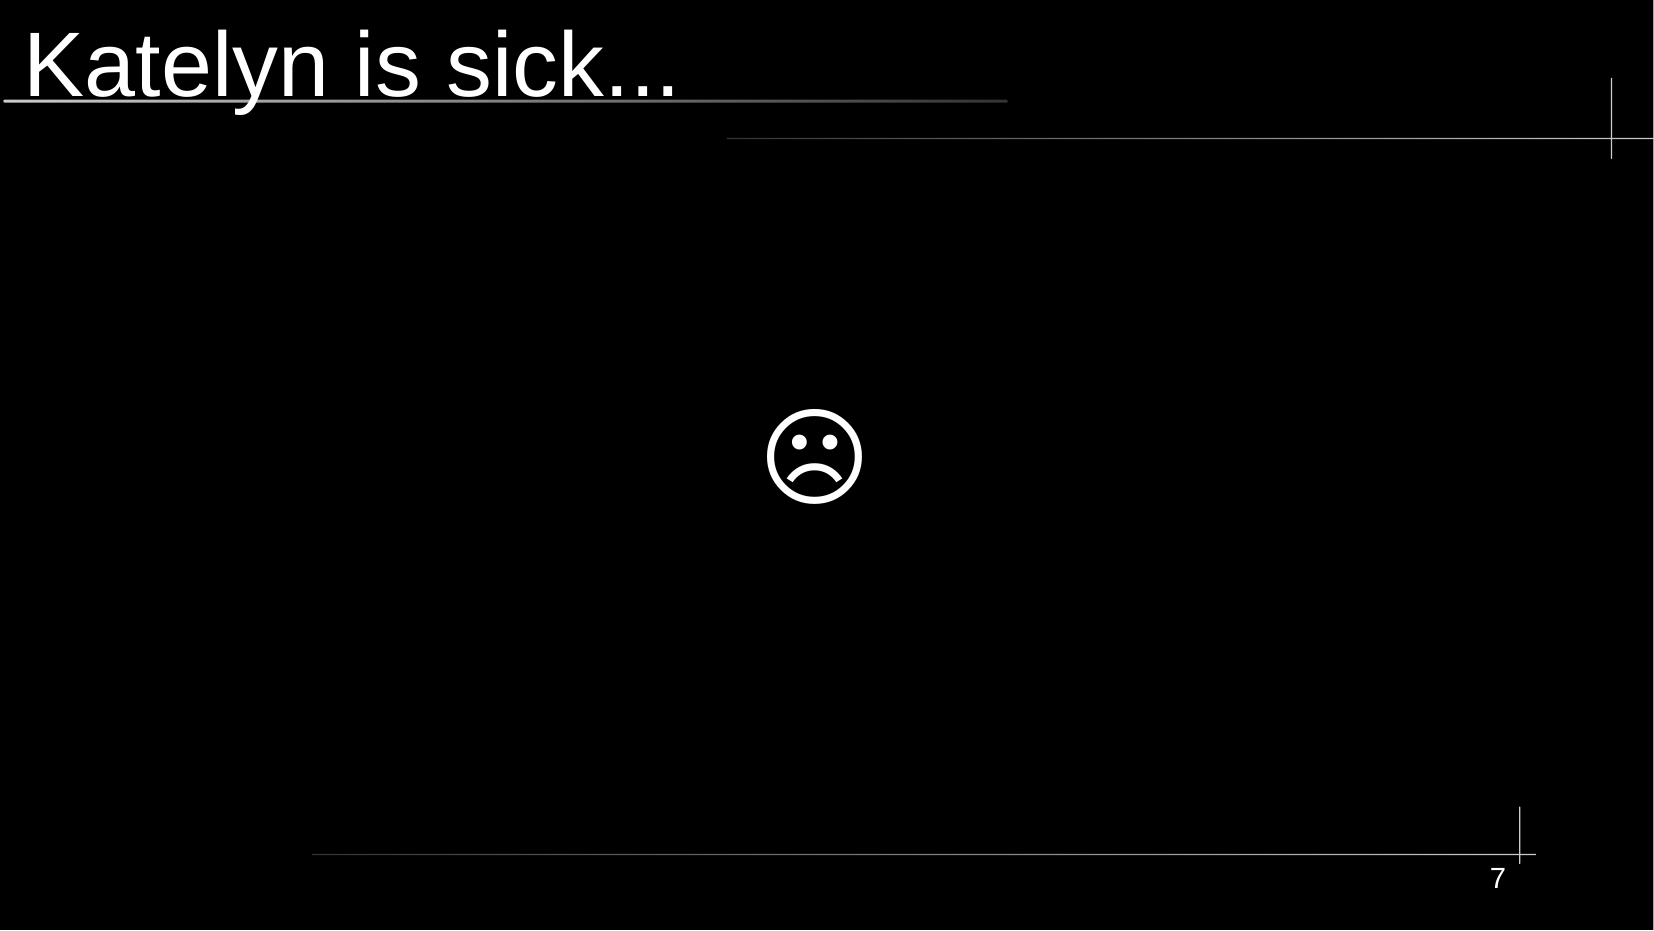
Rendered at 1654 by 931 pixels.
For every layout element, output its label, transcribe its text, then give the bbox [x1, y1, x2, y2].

list ☹️ [712, 330, 926, 526]
title Katelyn is sick... [23, 11, 1589, 119]
